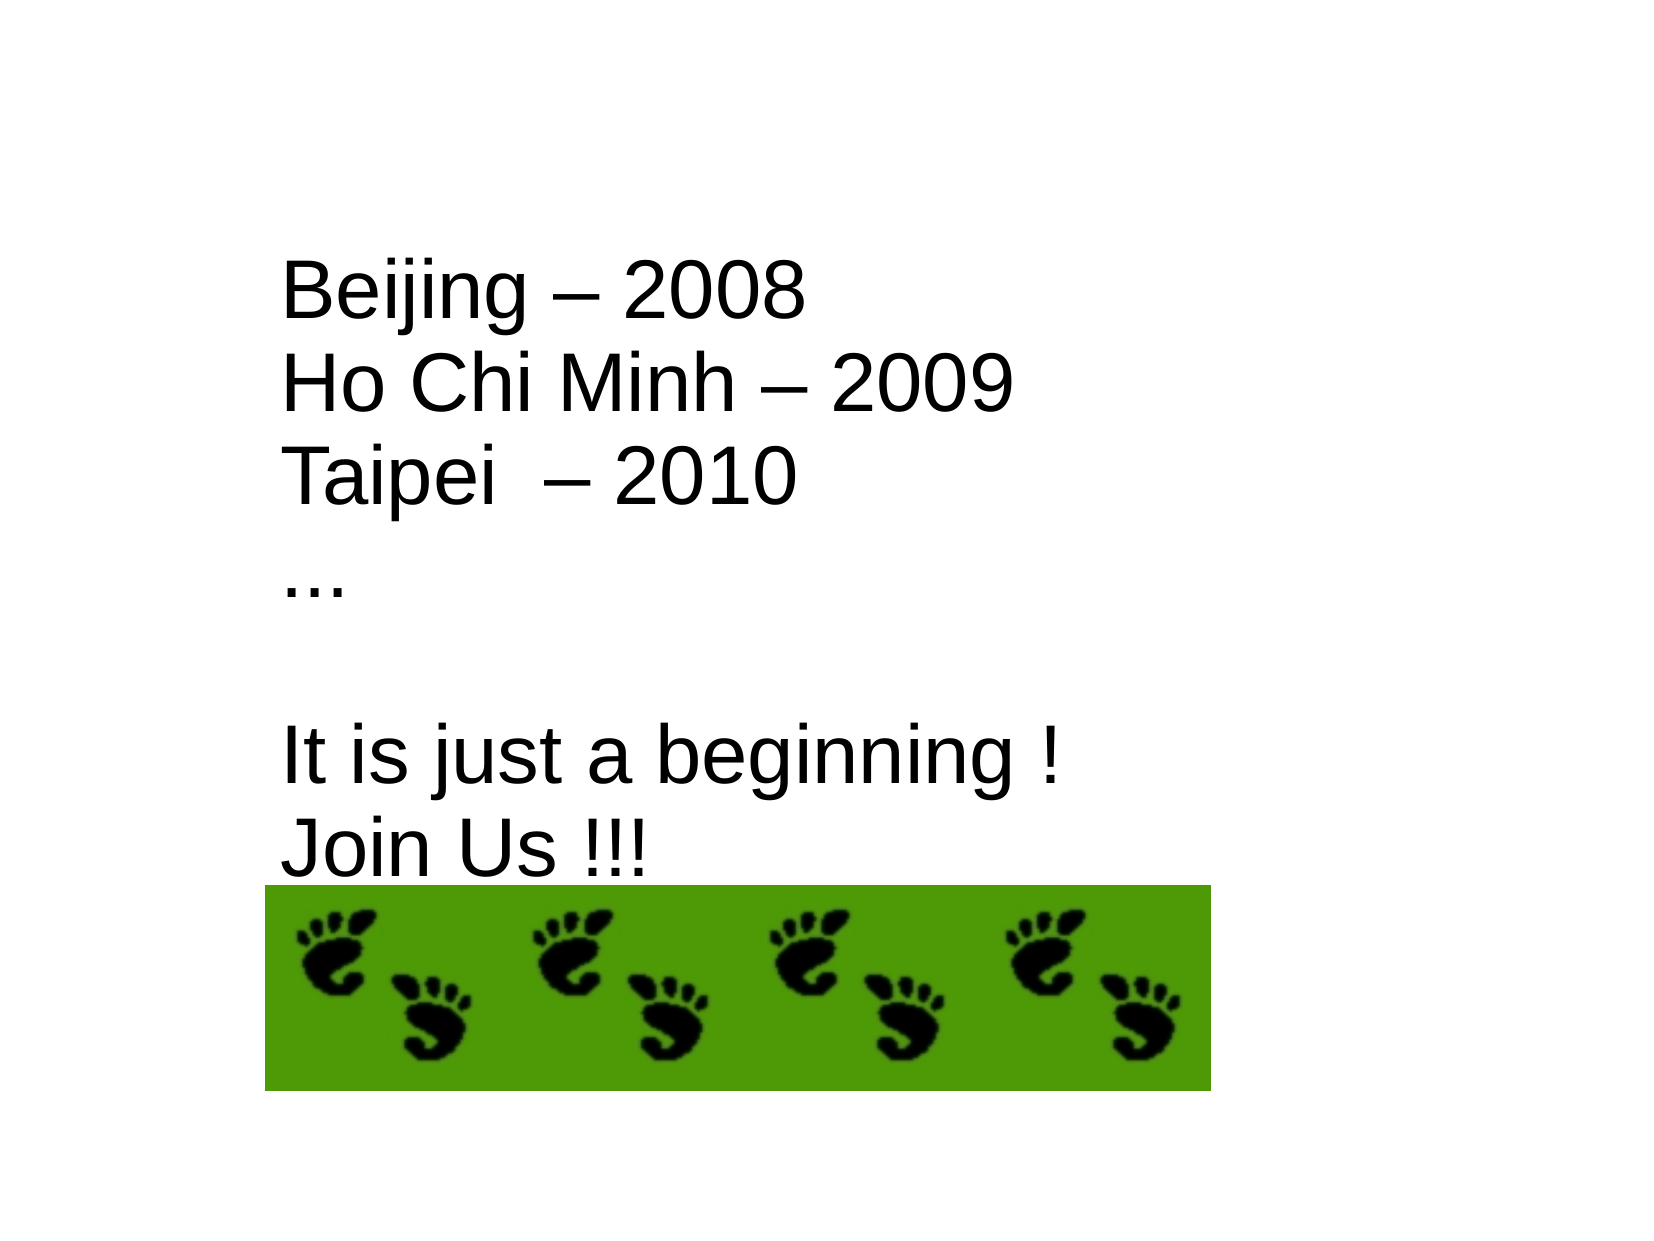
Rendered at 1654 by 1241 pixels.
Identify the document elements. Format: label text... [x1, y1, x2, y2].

text_box Beijing – 2008 Ho Chi Minh – 2009 Taipei – 2010 ... It is just a beginning ! Join Us !!! [265, 236, 1477, 1182]
picture [265, 885, 1211, 1091]
